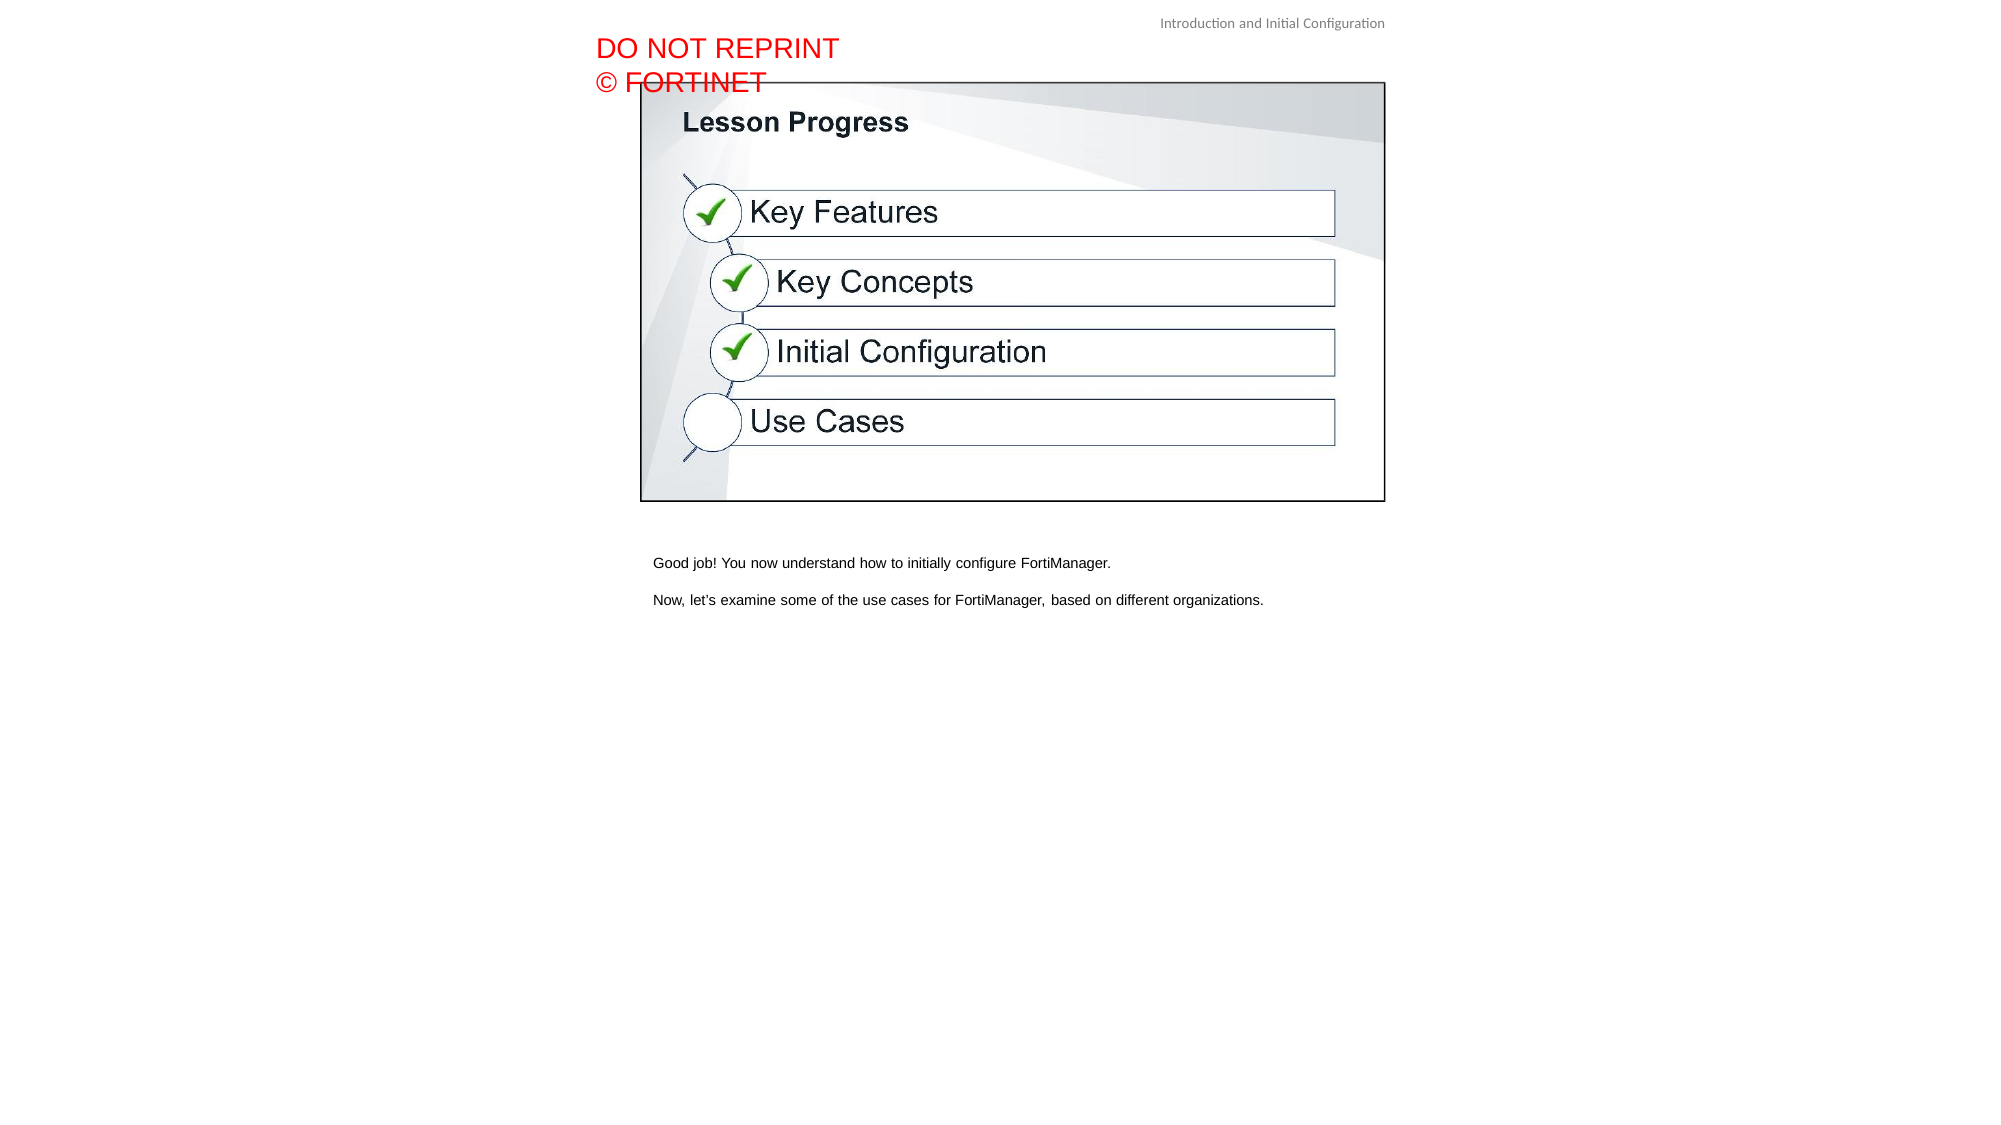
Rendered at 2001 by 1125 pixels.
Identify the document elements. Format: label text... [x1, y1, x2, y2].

text_box [640, 81, 1386, 502]
text_box Introduction and Initial Configuration [1158, 11, 1386, 32]
picture [642, 84, 1383, 500]
text_box DO NOT REPRINT © FORTINET [594, 28, 841, 98]
text_box Good job! You now understand how to initially configure FortiManager. Now, let’s examine some of the use cases for FortiManager, based on different organizations. [651, 552, 1267, 609]
